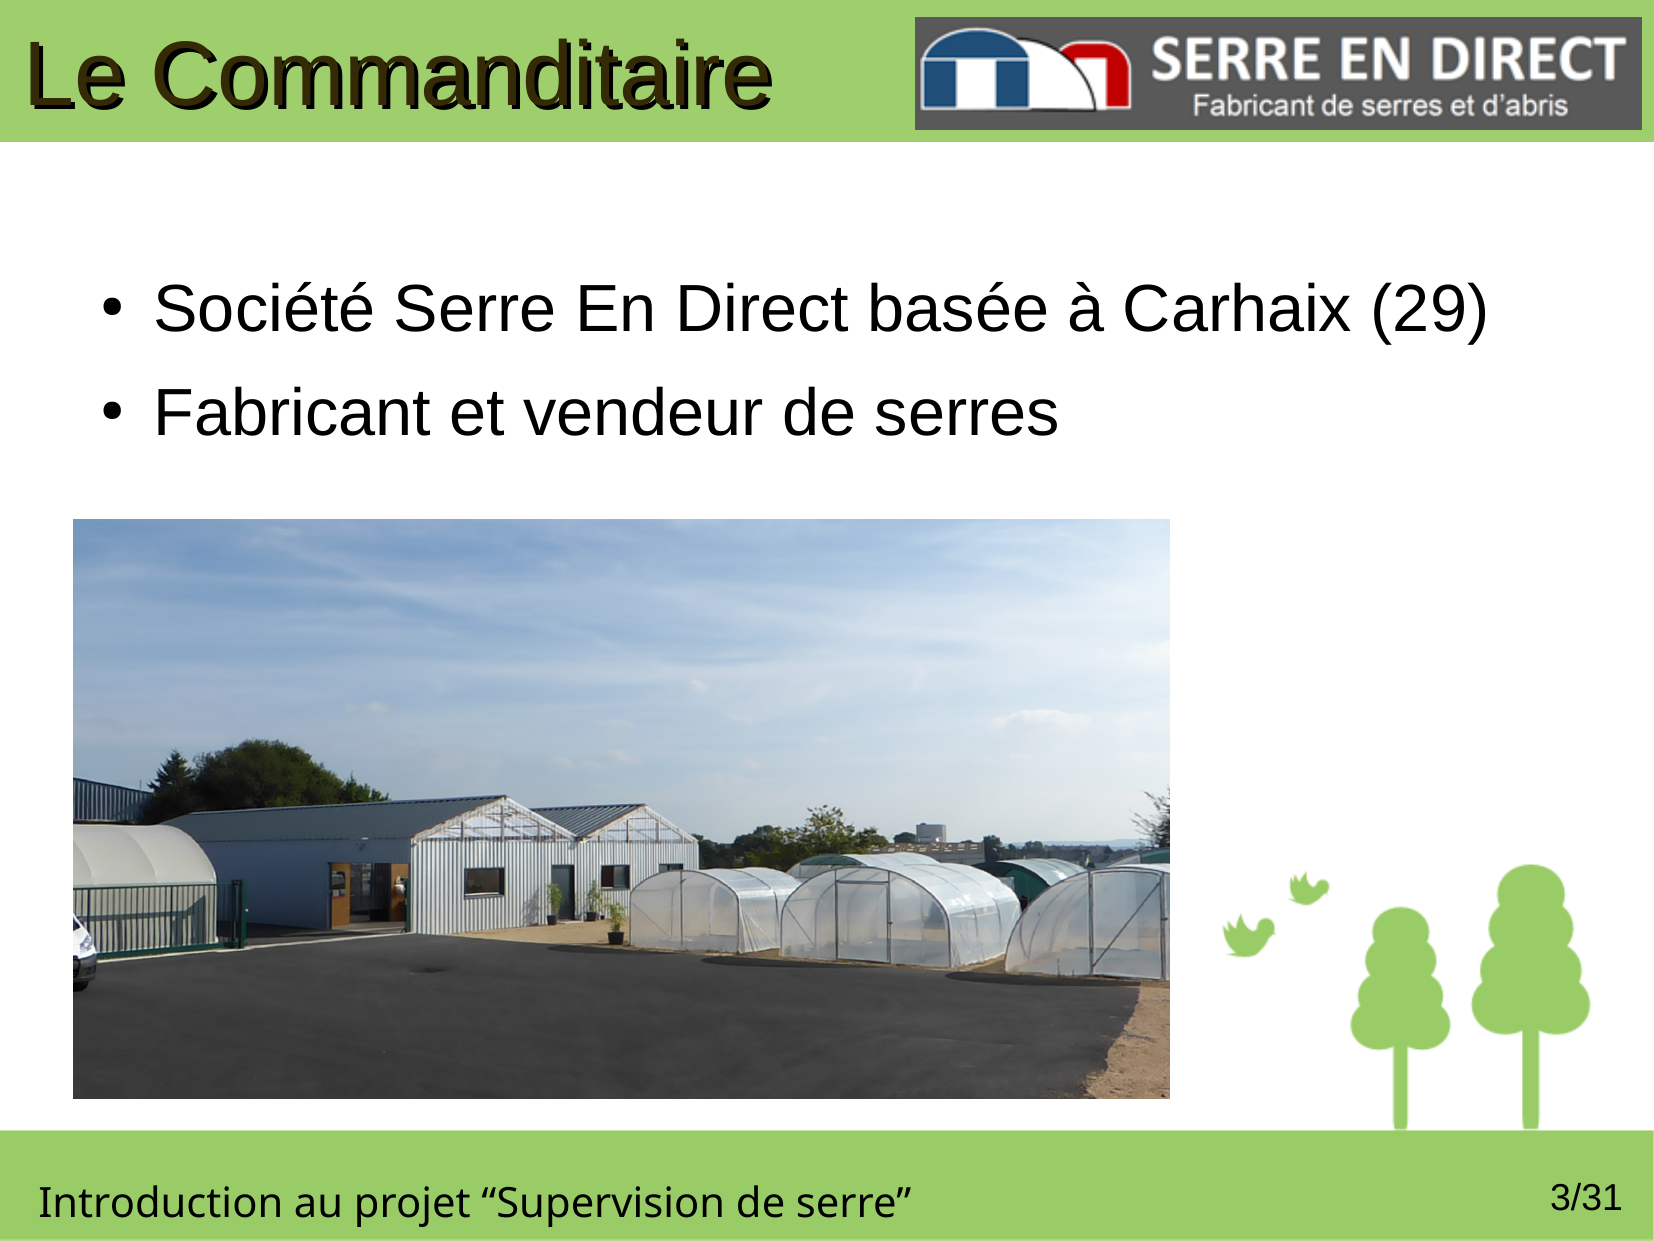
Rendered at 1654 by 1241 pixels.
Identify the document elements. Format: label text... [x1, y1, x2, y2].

text_box [0, 0, 1654, 142]
text_box <numéro>/31 [1535, 1169, 1654, 1241]
picture [915, 17, 1642, 130]
text_box Introduction au projet “Supervision de serre” [23, 1165, 1441, 1229]
picture [0, 142, 1654, 1241]
title Le Commanditaire [23, 5, 1654, 142]
list Société Serre En Direct basée à Carhaix (29) Fabricant et vendeur de serres [82, 166, 1571, 851]
